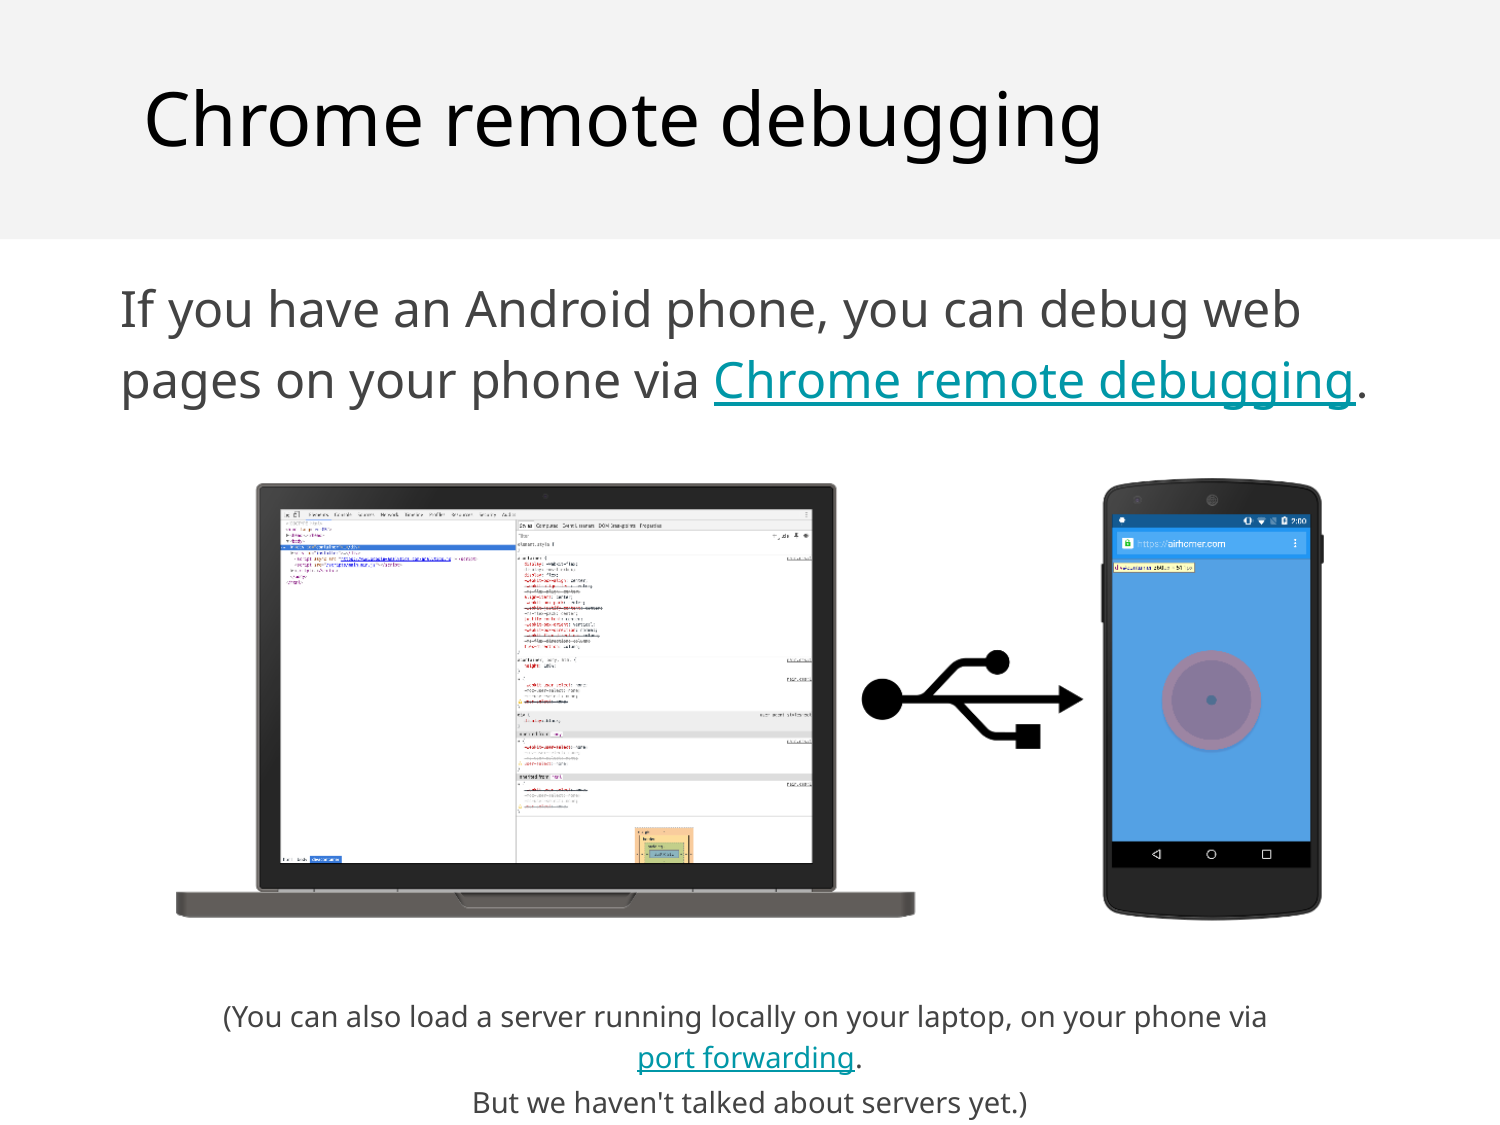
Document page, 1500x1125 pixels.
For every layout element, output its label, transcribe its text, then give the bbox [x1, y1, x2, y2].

title Chrome remote debugging [128, 56, 1372, 183]
list If you have an Android phone, you can debug web pages on your phone via Chrome remote debugging. [105, 253, 1395, 435]
list (You can also load a server running locally on your laptop, on your phone via port forwarding. But we haven't talked about servers yet.) [105, 977, 1395, 1123]
picture [167, 469, 1333, 931]
